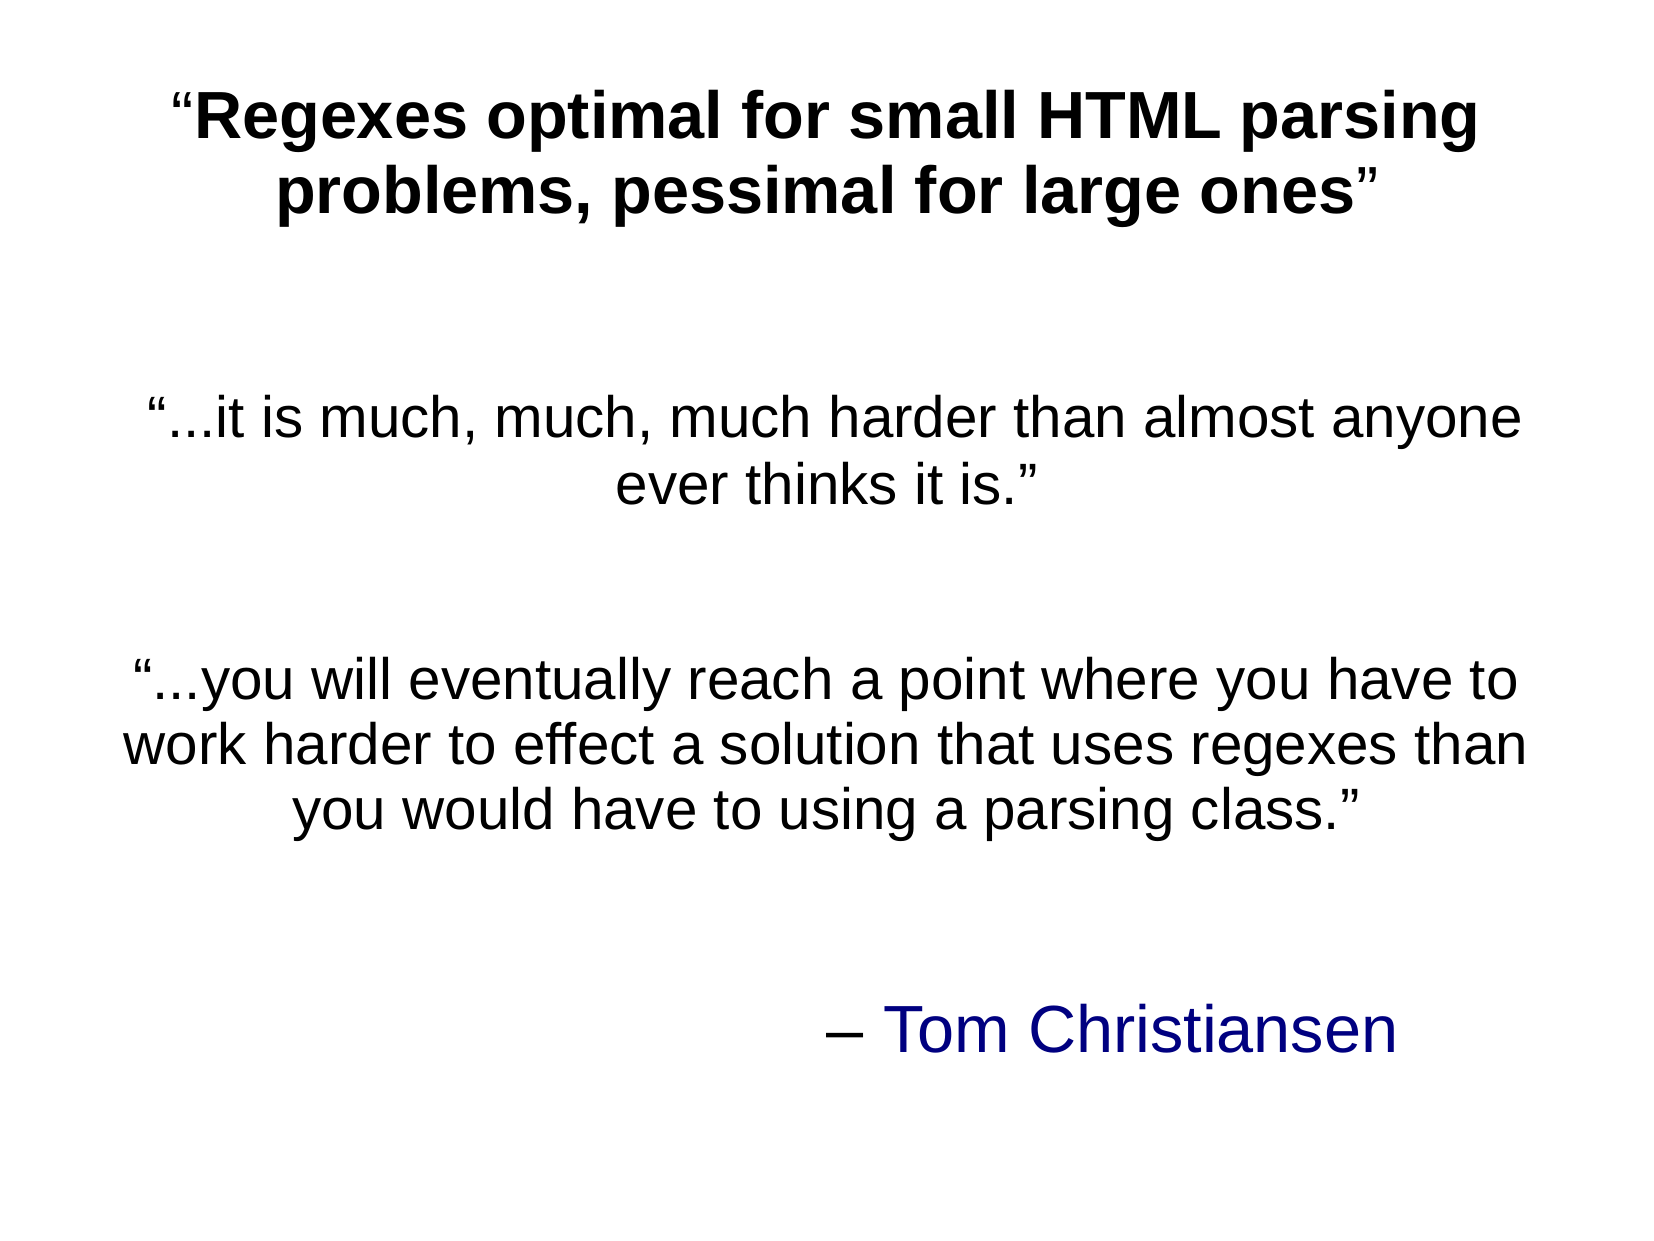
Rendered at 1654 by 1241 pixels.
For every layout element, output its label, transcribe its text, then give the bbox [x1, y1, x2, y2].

subtitle “Regexes optimal for small HTML parsing problems, pessimal for large ones” “...it is much, much, much harder than almost anyone ever thinks it is.” “...you will eventually reach a point where you have to work harder to effect a solution that uses regexes than you would have to using a parsing class.” – Tom Christiansen [82, 34, 1571, 1111]
